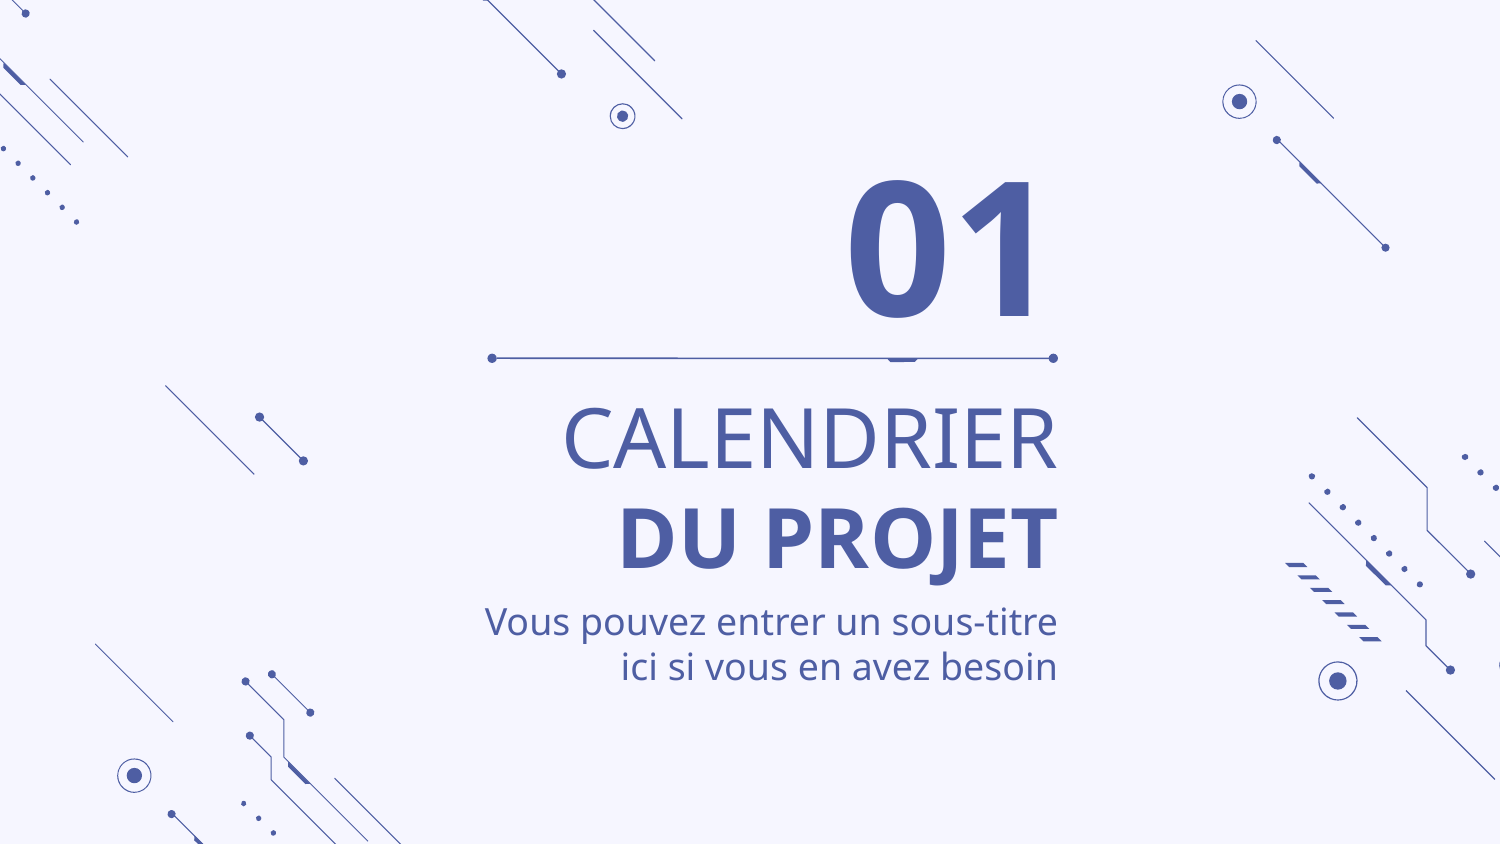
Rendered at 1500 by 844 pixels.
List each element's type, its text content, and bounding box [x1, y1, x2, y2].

text_box [1308, 502, 1456, 675]
text_box [1401, 565, 1408, 573]
text_box [1318, 661, 1358, 701]
title 01 [426, 129, 1074, 322]
title CALENDRIER DU PROJET [426, 385, 1074, 587]
text_box [1484, 540, 1500, 558]
text_box [1324, 488, 1331, 495]
text_box [1048, 353, 1058, 363]
text_box [1297, 575, 1320, 580]
text_box [1386, 550, 1393, 557]
text_box [1339, 504, 1346, 511]
text_box [1334, 612, 1358, 617]
text_box [1461, 453, 1469, 461]
text_box [1359, 637, 1382, 642]
text_box [1308, 473, 1316, 480]
text_box [254, 412, 309, 466]
text_box [487, 353, 497, 363]
text_box [1405, 690, 1496, 780]
text_box [1492, 484, 1499, 491]
text_box [1285, 562, 1308, 568]
text_box [165, 385, 255, 475]
text_box [1346, 624, 1370, 629]
subtitle Vous pouvez entrer un sous-titre ici si vous en avez besoin [426, 597, 1074, 715]
text_box [1477, 469, 1484, 476]
text_box [1355, 519, 1362, 526]
text_box [1309, 587, 1333, 592]
text_box [1416, 581, 1423, 588]
text_box [1322, 600, 1345, 605]
text_box [1356, 417, 1476, 579]
text_box [1370, 534, 1377, 542]
